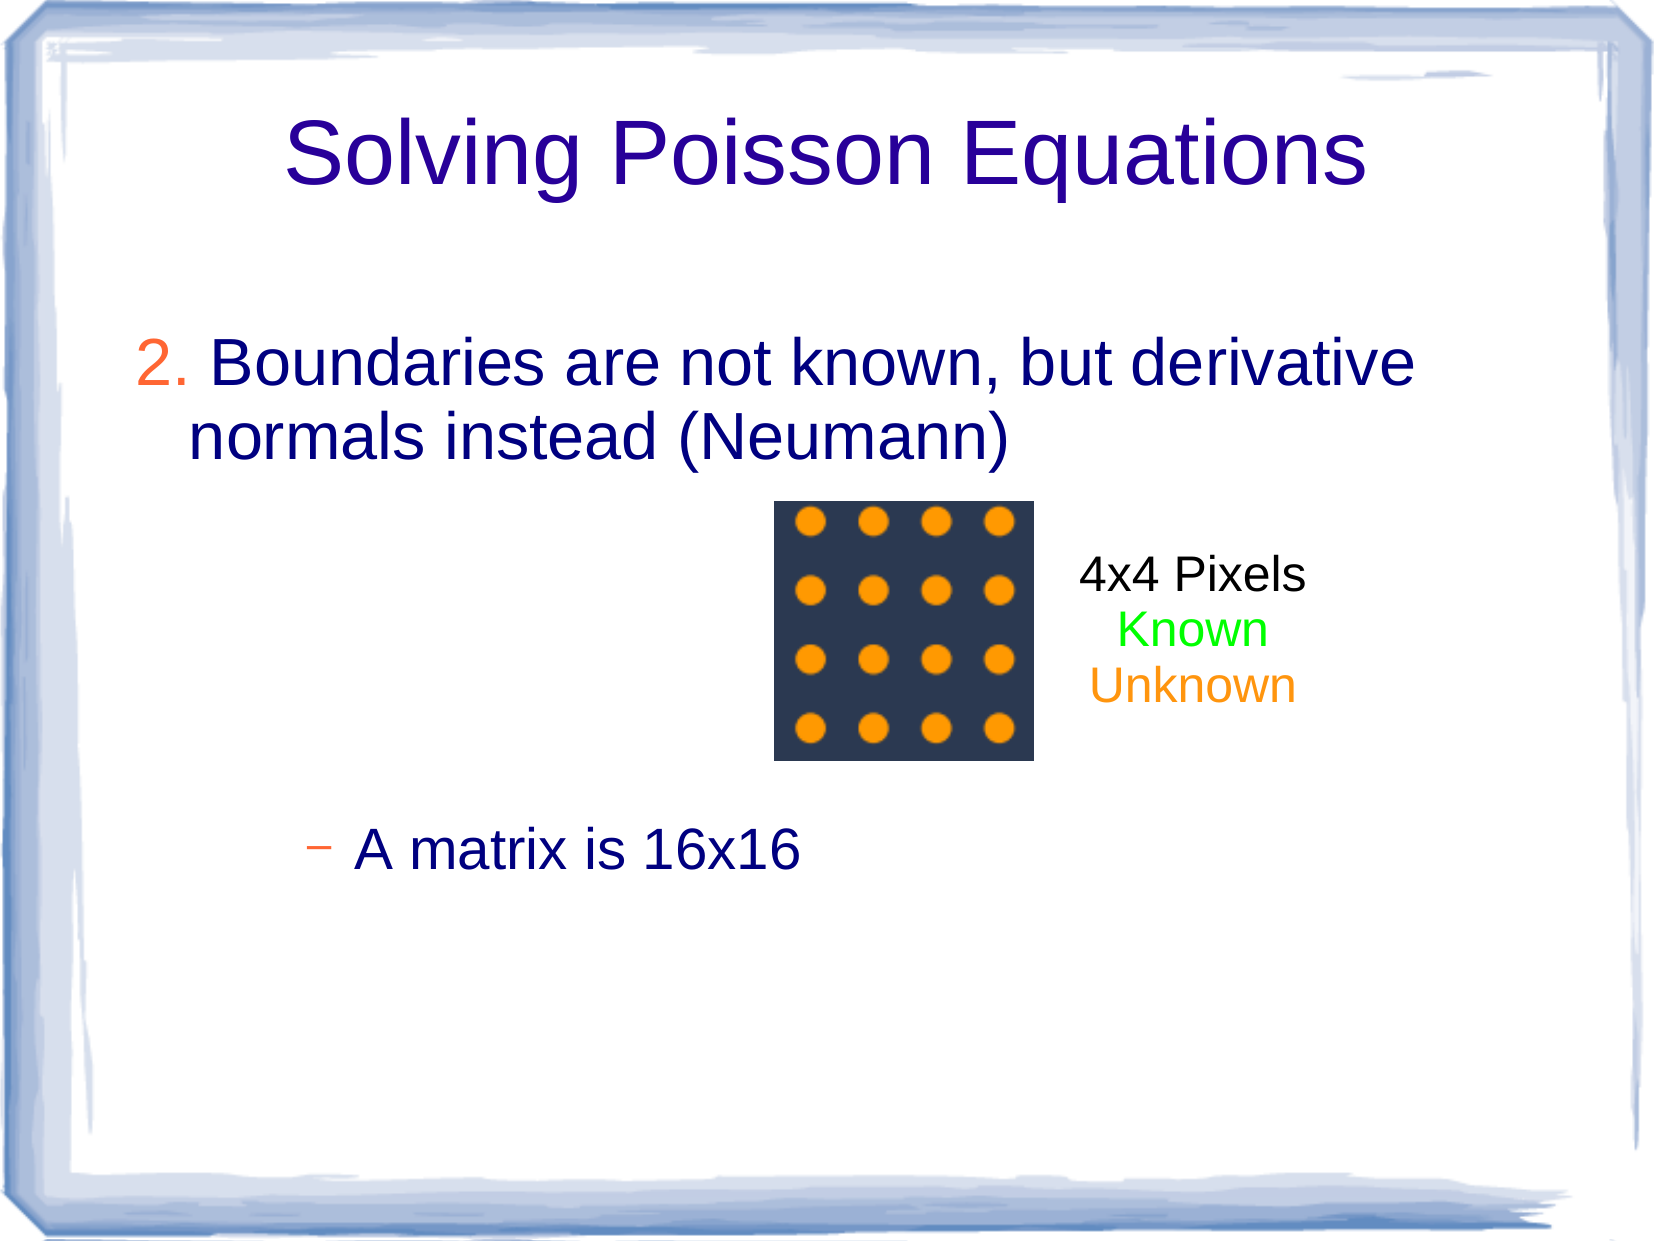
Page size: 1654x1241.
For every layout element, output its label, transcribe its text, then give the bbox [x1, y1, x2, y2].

picture [0, 0, 1654, 1241]
text_box 4x4 Pixels Known Unknown [1045, 538, 1341, 721]
list Boundaries are not known, but derivative normals instead (Neumann) A matrix is 16x16 [118, 324, 1571, 990]
title Solving Poisson Equations [82, 56, 1571, 250]
